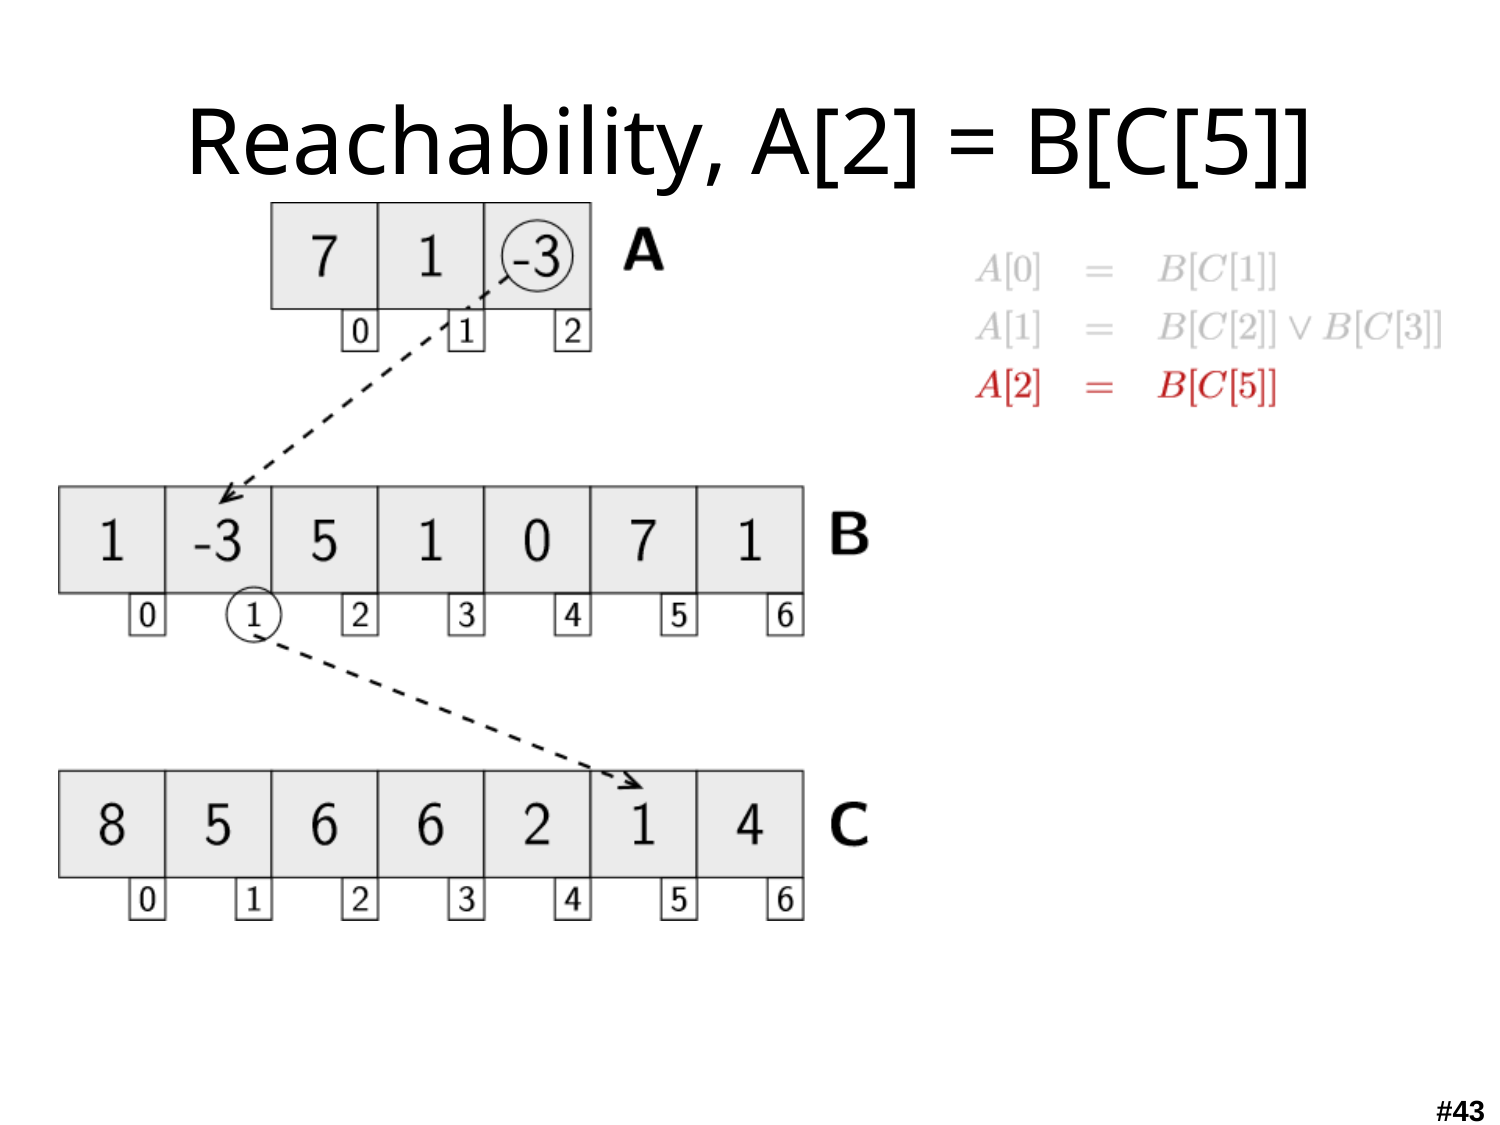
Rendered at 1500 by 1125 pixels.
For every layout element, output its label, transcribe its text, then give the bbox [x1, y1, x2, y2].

title Reachability, A[2] = B[C[5]] [24, 45, 1476, 233]
picture [58, 202, 1441, 921]
